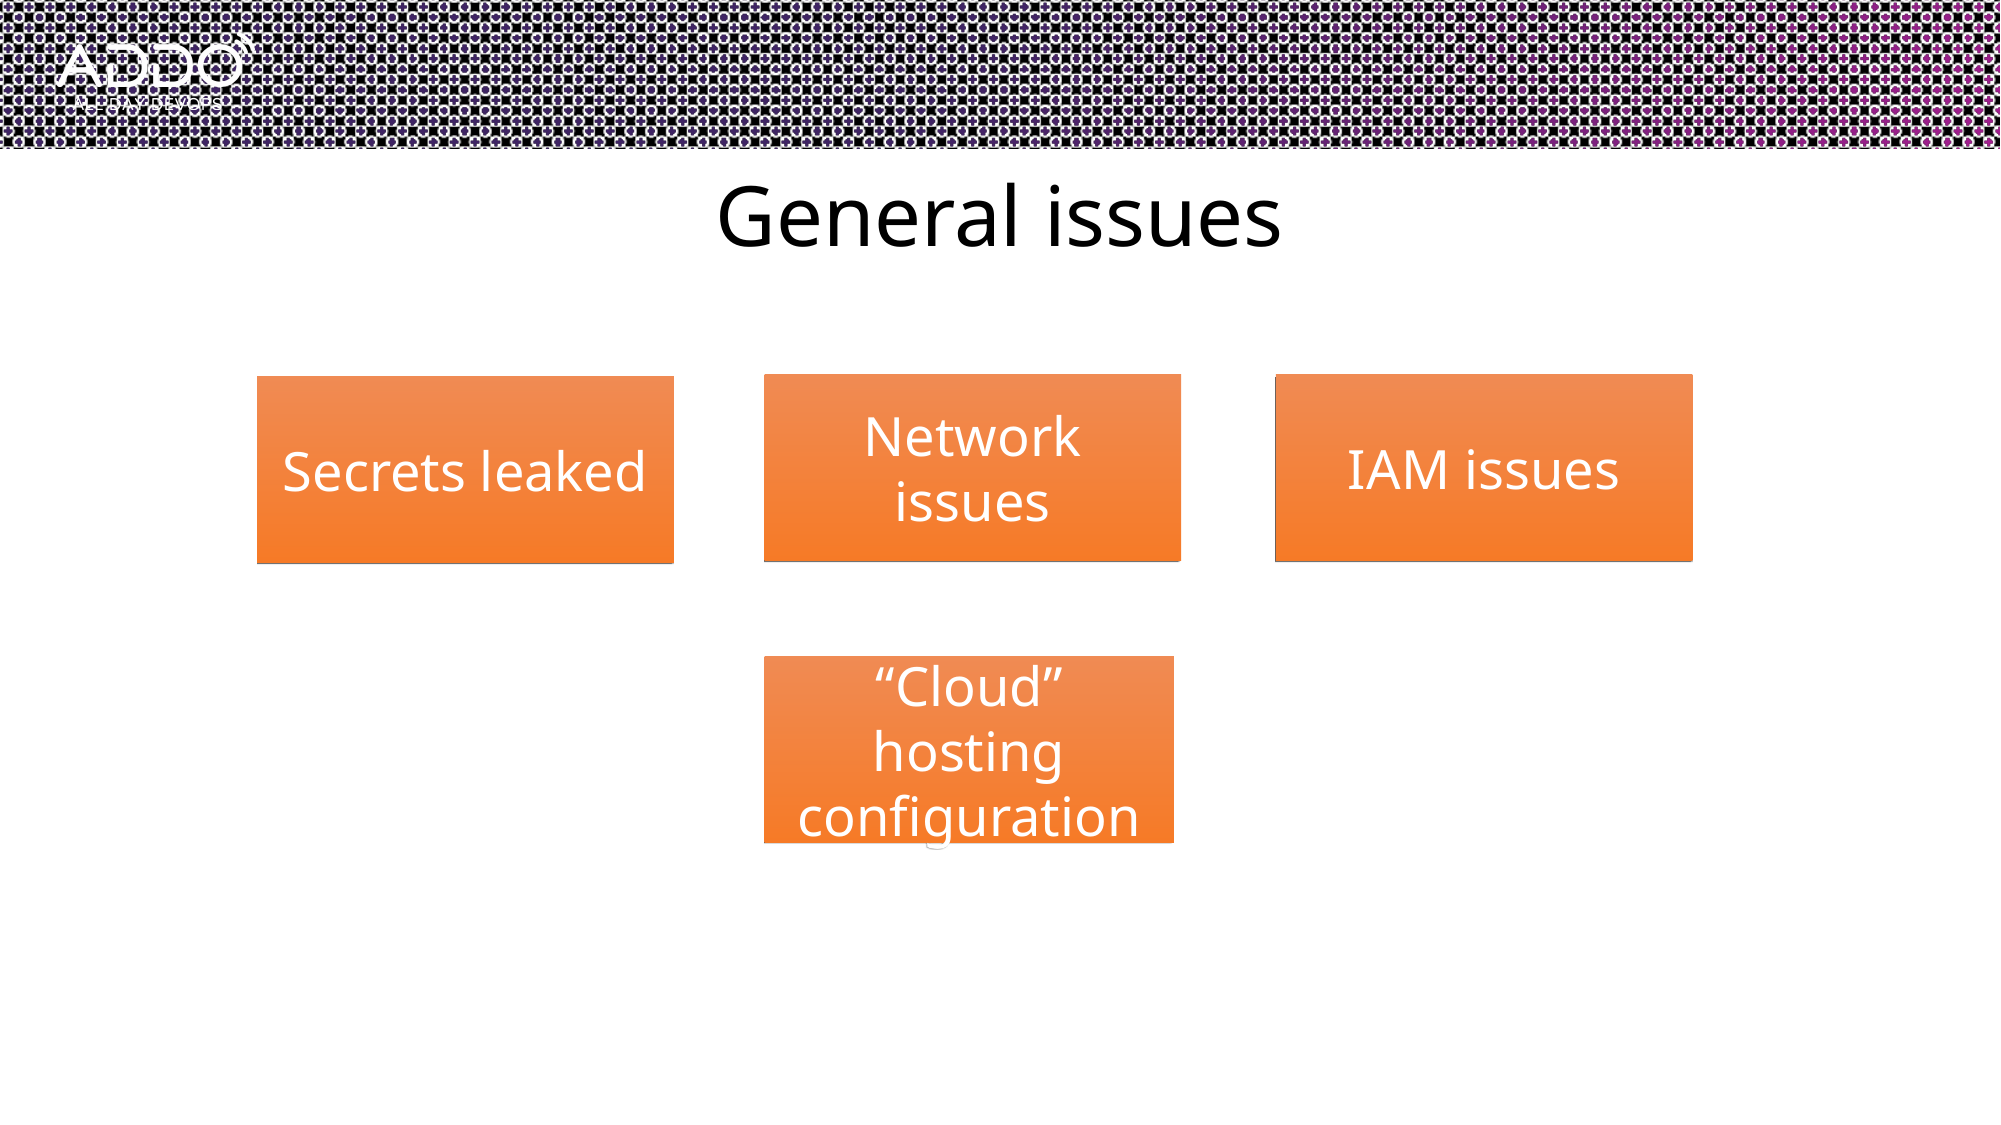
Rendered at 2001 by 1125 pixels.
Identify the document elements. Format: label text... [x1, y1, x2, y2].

text_box IAM issues [1275, 374, 1693, 561]
picture [0, 0, 2000, 149]
text_box Secrets leaked [257, 376, 674, 563]
text_box “Cloud” hosting configuration [764, 656, 1174, 843]
text_box Network issues [764, 374, 1182, 561]
title General issues [15, 167, 1985, 355]
